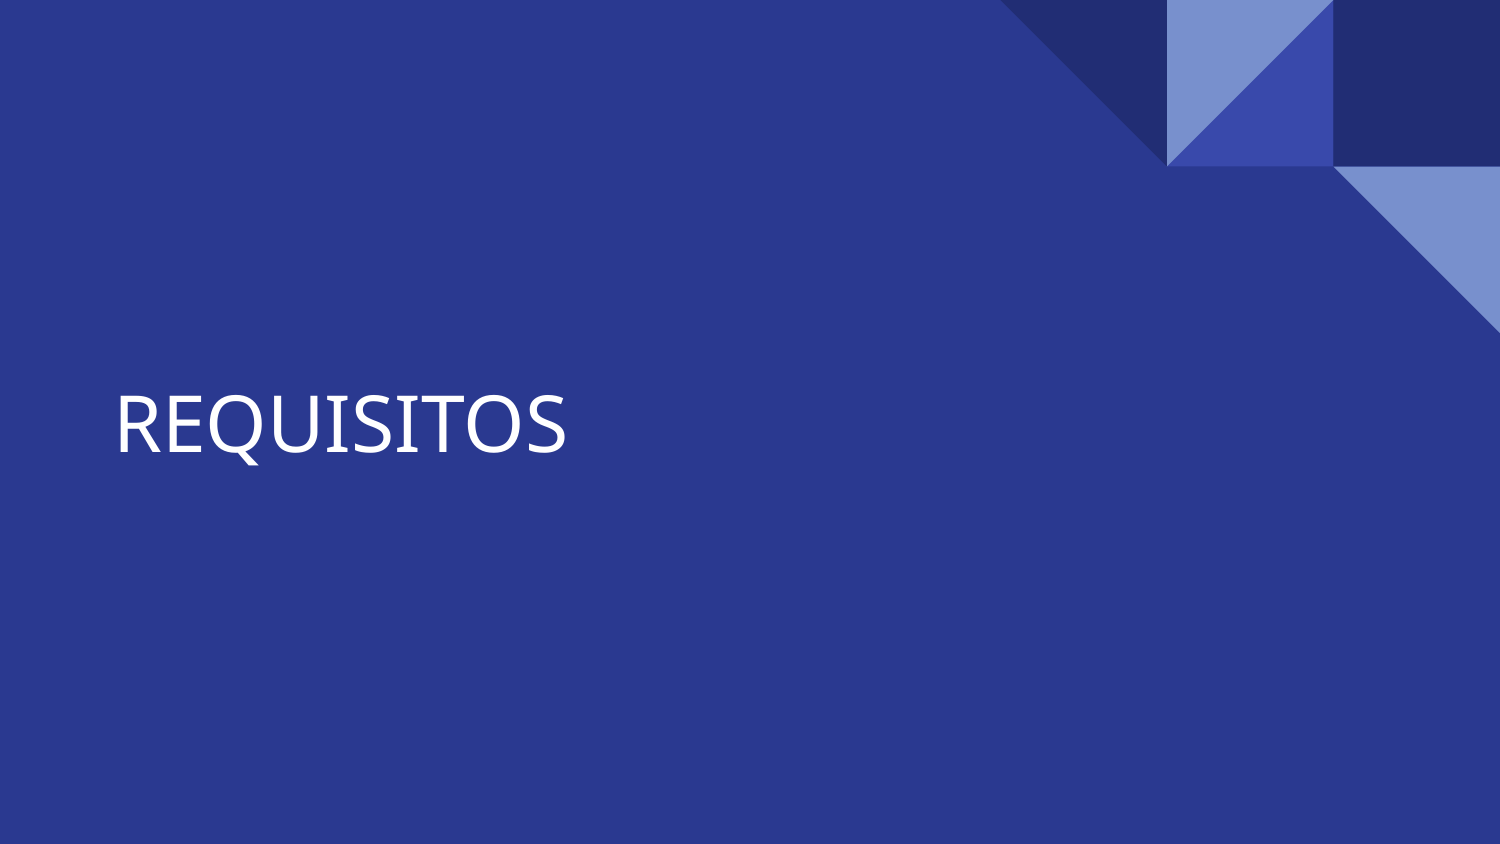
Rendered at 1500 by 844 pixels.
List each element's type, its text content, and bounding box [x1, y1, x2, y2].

title REQUISITOS [98, 353, 1447, 491]
